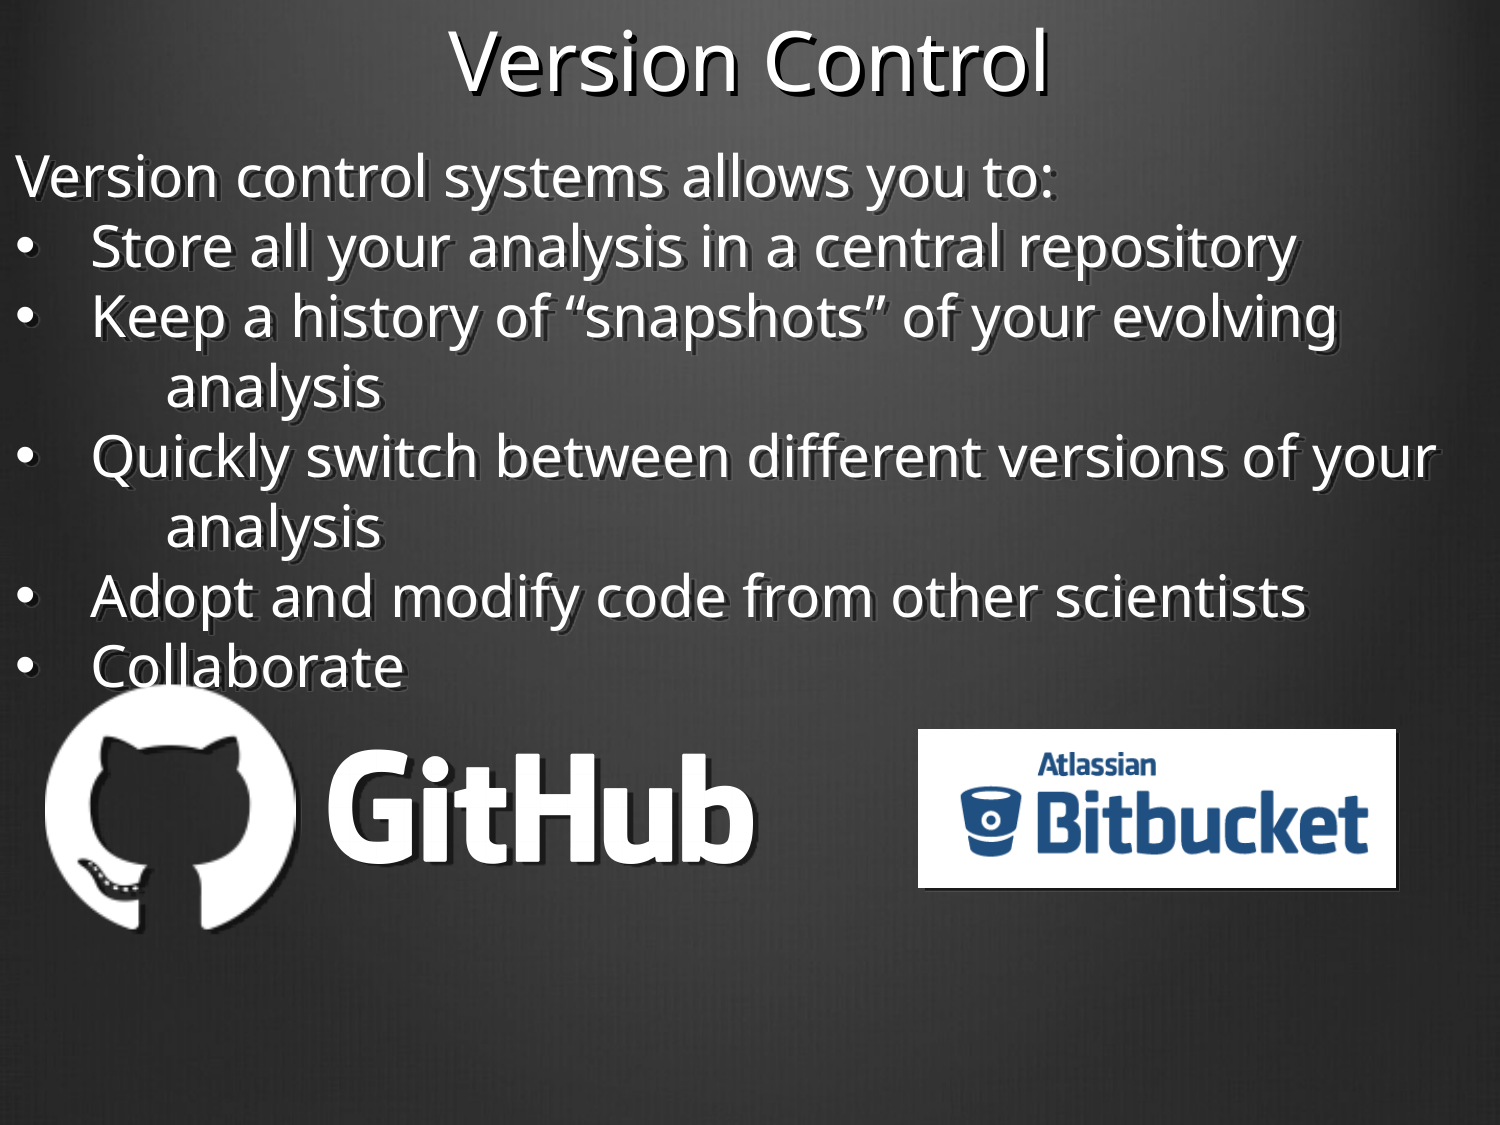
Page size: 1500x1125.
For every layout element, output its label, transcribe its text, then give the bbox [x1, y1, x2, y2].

text_box Version control systems allows you to: Store all your analysis in a central repository Keep a history of “snapshots” of your evolving analysis Quickly switch between different versions of your analysis Adopt and modify code from other scientists Collaborate [0, 132, 1500, 707]
picture [918, 729, 1396, 888]
picture [45, 683, 786, 934]
title Version Control [0, 0, 1500, 132]
